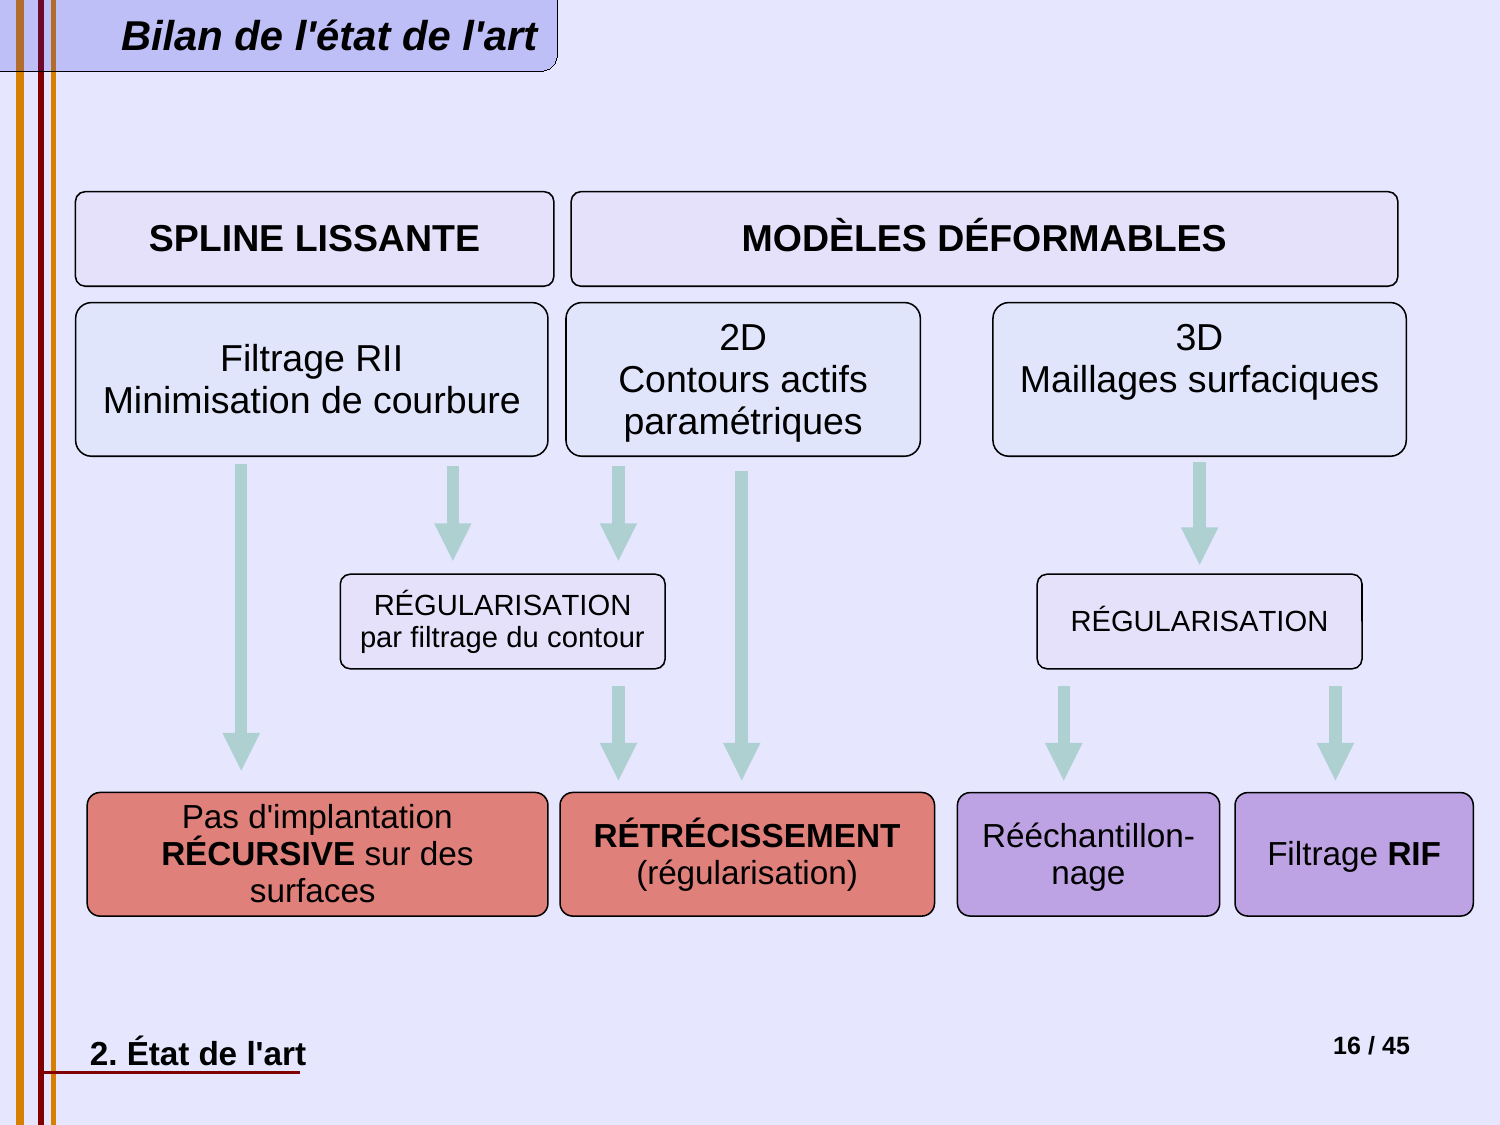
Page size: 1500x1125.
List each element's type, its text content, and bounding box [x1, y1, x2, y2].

text_box Rééchantillon-nage [957, 792, 1220, 917]
text_box Pas d'implantation RÉCURSIVE sur des surfaces [87, 792, 548, 917]
text_box 2D Contours actifs paramétriques [565, 302, 921, 457]
title 2. État de l'art [75, 1027, 597, 1080]
text_box 3D Maillages surfaciques [992, 302, 1407, 457]
text_box RÉGULARISATION par filtrage du contour [340, 574, 666, 669]
text_box SPLINE LISSANTE [75, 191, 554, 287]
text_box Filtrage RII Minimisation de courbure [75, 302, 548, 457]
text_box RÉGULARISATION [1037, 574, 1363, 669]
text_box Bilan de l'état de l'art [0, 0, 558, 72]
text_box Filtrage RIF [1235, 792, 1474, 917]
text_box RÉTRÉCISSEMENT (régularisation) [560, 792, 935, 917]
text_box MODÈLES DÉFORMABLES [571, 191, 1398, 287]
